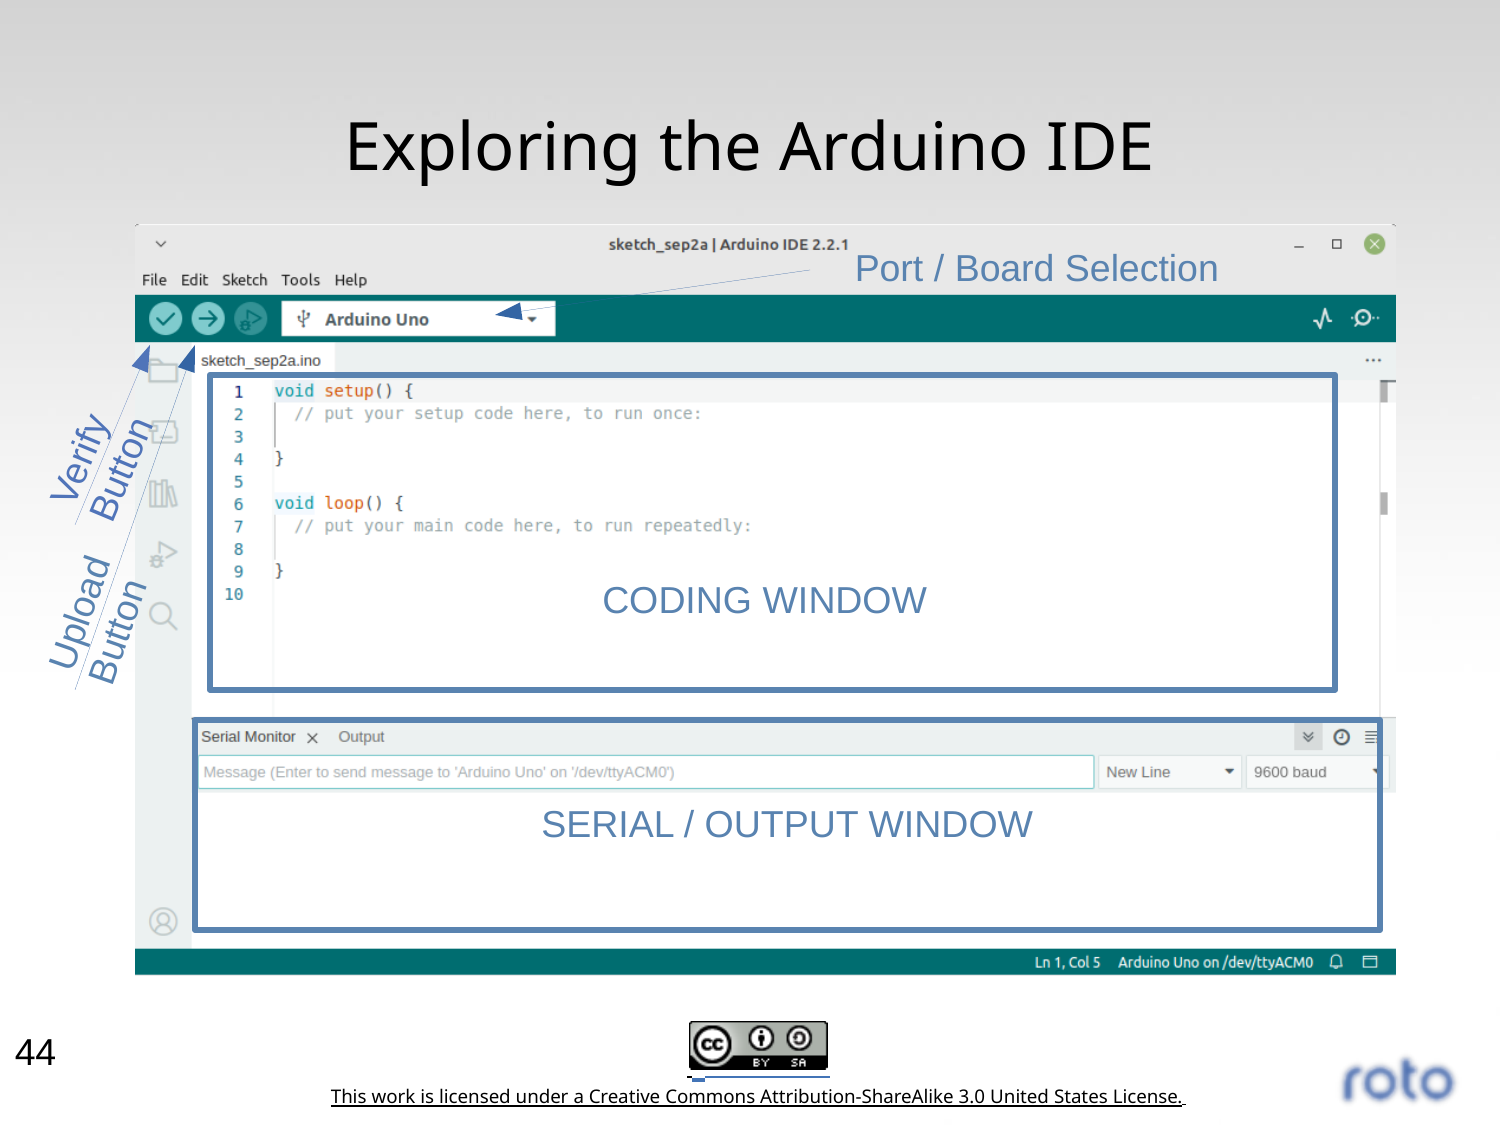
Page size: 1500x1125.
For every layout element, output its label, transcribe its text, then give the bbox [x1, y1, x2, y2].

text_box SERIAL / OUTPUT WINDOW [195, 719, 1381, 930]
picture [0, 0, 1500, 1125]
text_box Port / Board Selection [840, 239, 1261, 316]
title Exploring the Arduino IDE [112, 49, 1388, 238]
